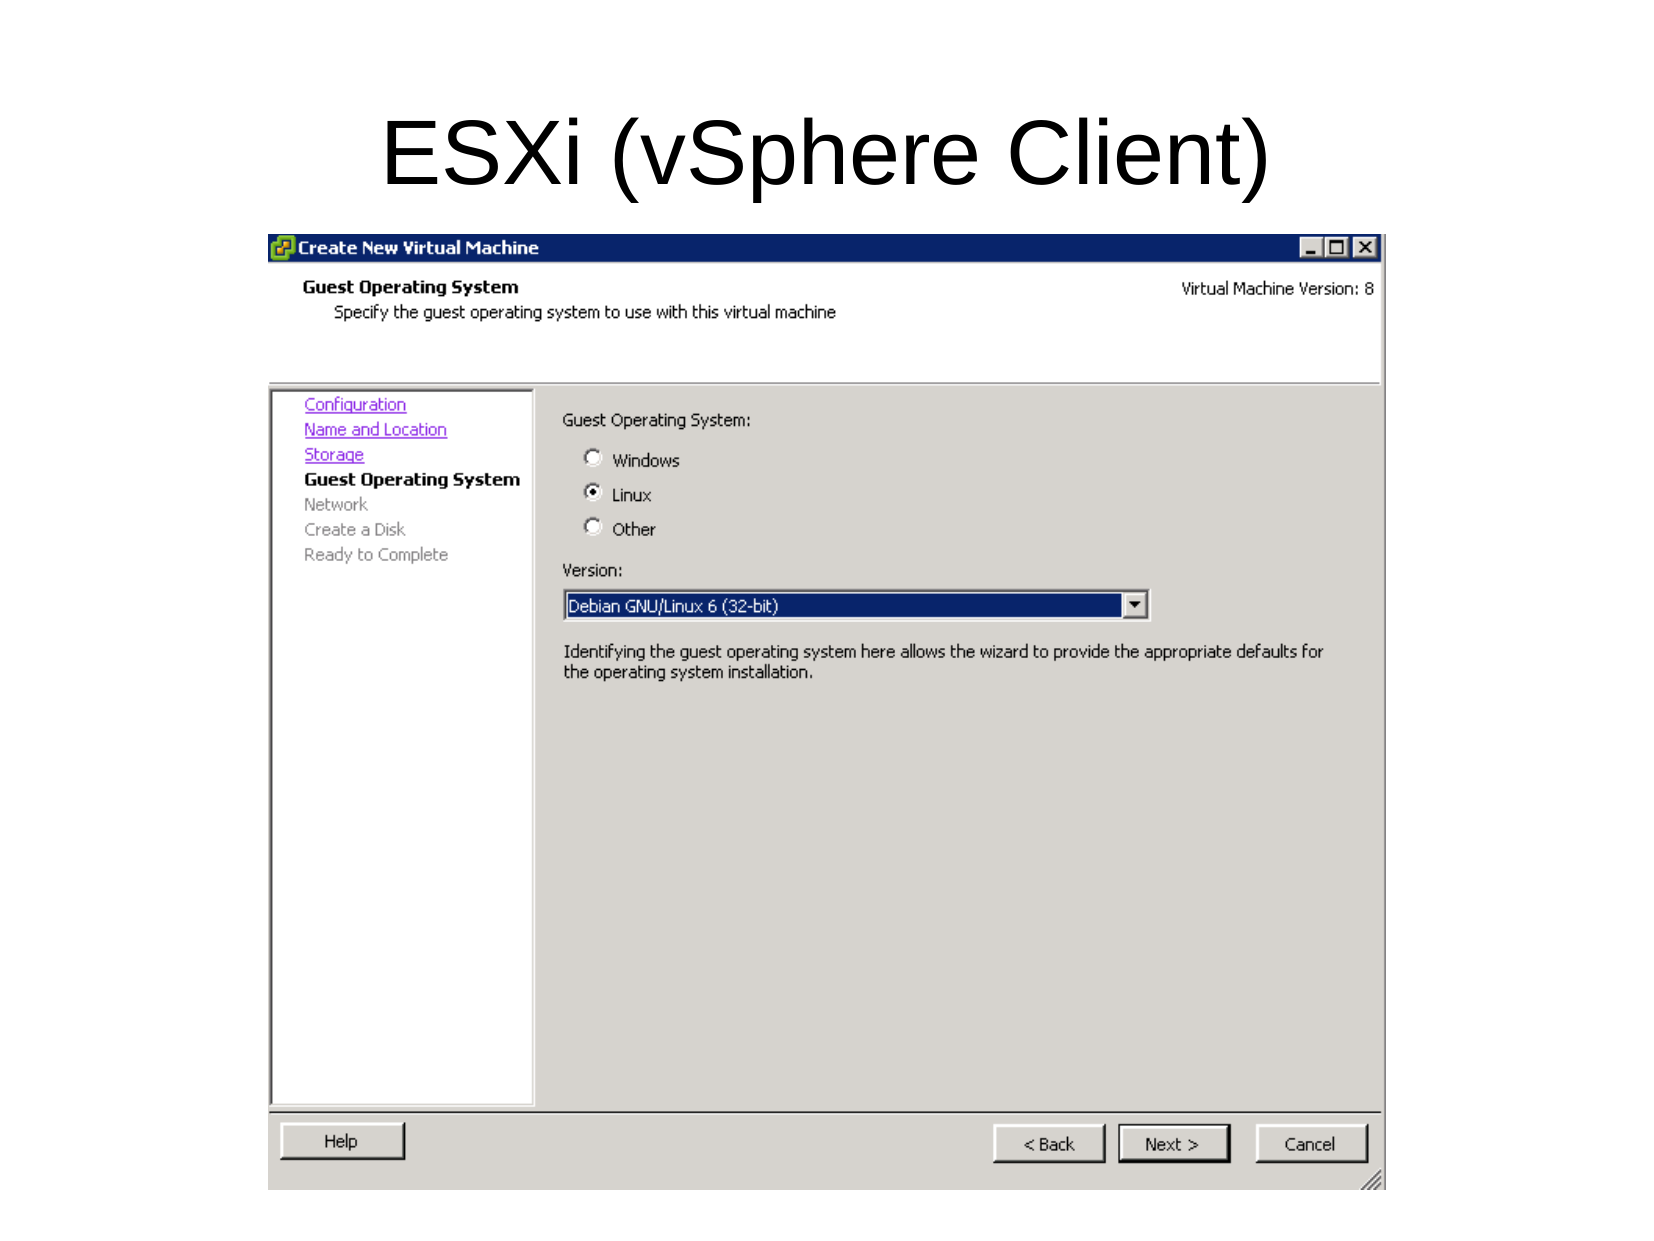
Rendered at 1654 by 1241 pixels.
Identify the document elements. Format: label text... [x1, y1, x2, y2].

title ESXi (vSphere Client) [82, 49, 1571, 257]
picture [268, 234, 1386, 1190]
